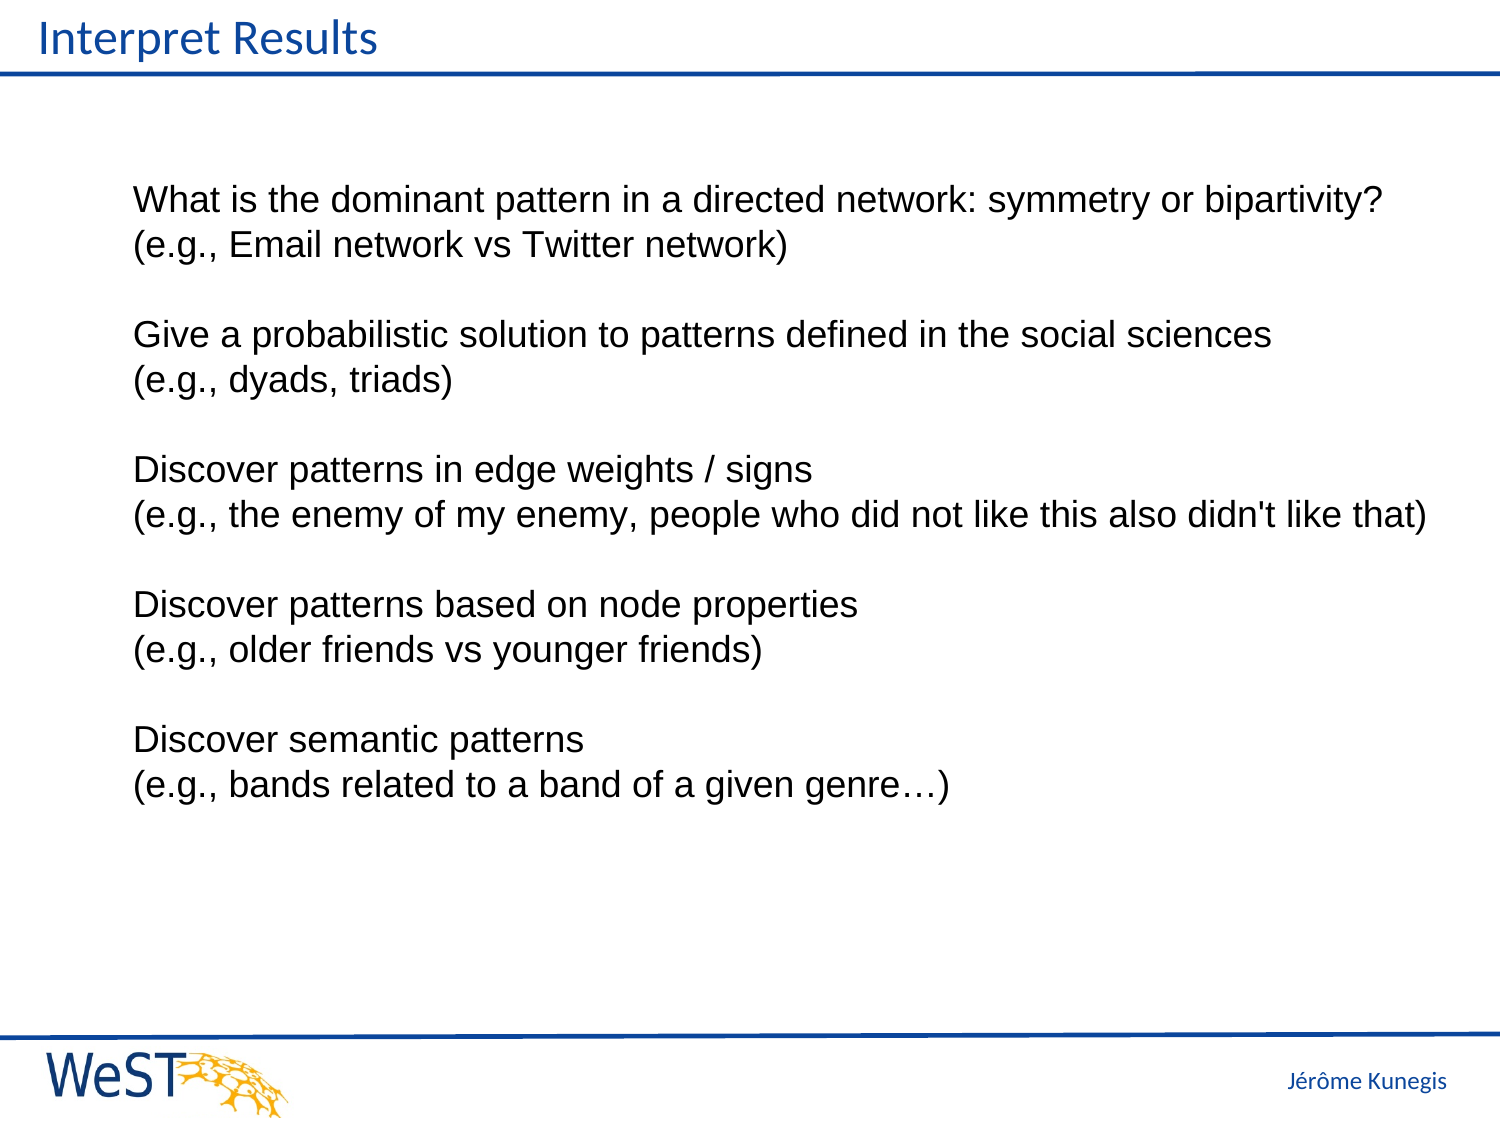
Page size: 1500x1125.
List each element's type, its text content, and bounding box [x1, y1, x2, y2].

picture [41, 1046, 302, 1118]
text_box Interpret Results [23, 0, 1418, 86]
text_box What is the dominant pattern in a directed network: symmetry or bipartivity? (e.g., Email network vs Twitter network) Give a probabilistic solution to patterns defined in the social sciences (e.g., dyads, triads) Discover patterns in edge weights / signs (e.g., the enemy of my enemy, people who did not like this also didn't like that) Discover patterns based on node properties (e.g., older friends vs younger friends) Discover semantic patterns (e.g., bands related to a band of a given genre…) [118, 167, 1444, 813]
